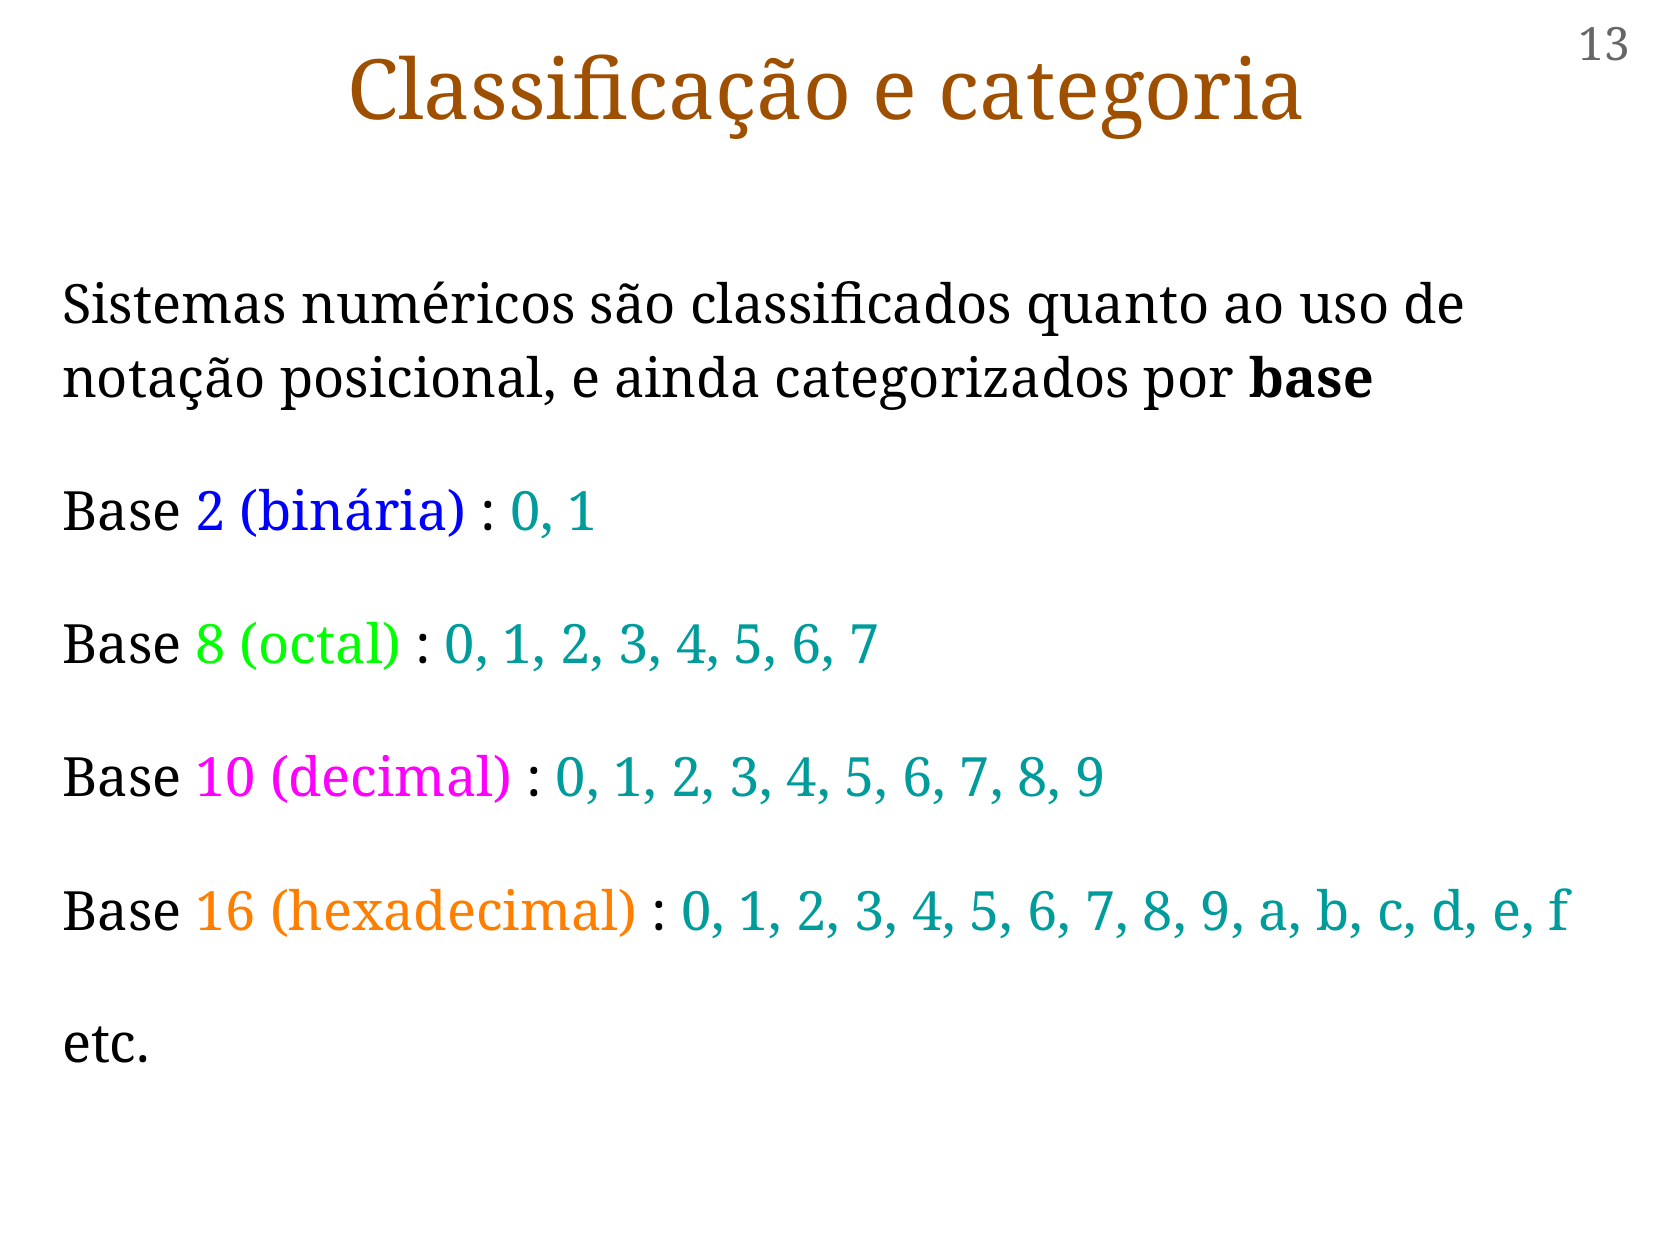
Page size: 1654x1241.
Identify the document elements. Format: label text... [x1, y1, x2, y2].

title Classificação e categoria [59, 29, 1595, 148]
list Sistemas numéricos são classificados quanto ao uso de notação posicional, e ainda categorizados por base Base 2 (binária) : 0, 1 Base 8 (octal) : 0, 1, 2, 3, 4, 5, 6, 7 Base 10 (decimal) : 0, 1, 2, 3, 4, 5, 6, 7, 8, 9 Base 16 (hexadecimal) : 0, 1, 2, 3, 4, 5, 6, 7, 8, 9, a, b, c, d, e, f etc. [59, 265, 1595, 1211]
